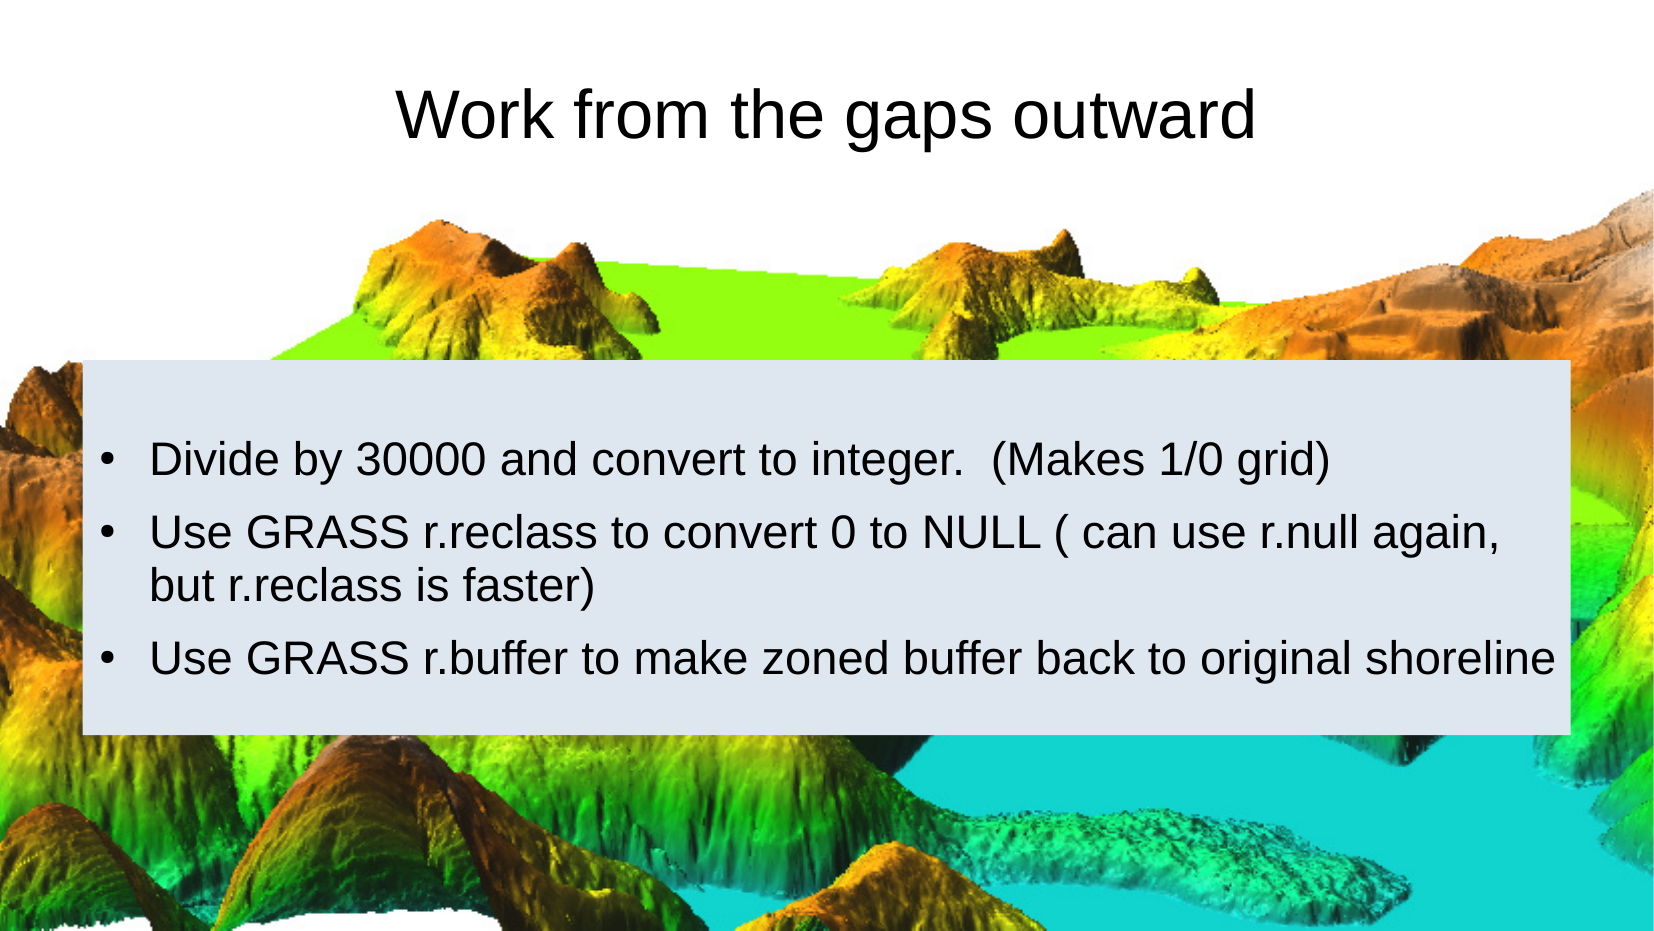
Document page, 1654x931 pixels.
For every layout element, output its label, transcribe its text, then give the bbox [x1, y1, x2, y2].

list Divide by 30000 and convert to integer. (Makes 1/0 grid) Use GRASS r.reclass to convert 0 to NULL ( can use r.null again, but r.reclass is faster) Use GRASS r.buffer to make zoned buffer back to original shoreline [82, 360, 1571, 736]
title Work from the gaps outward [82, 36, 1571, 193]
picture [0, 0, 1654, 931]
